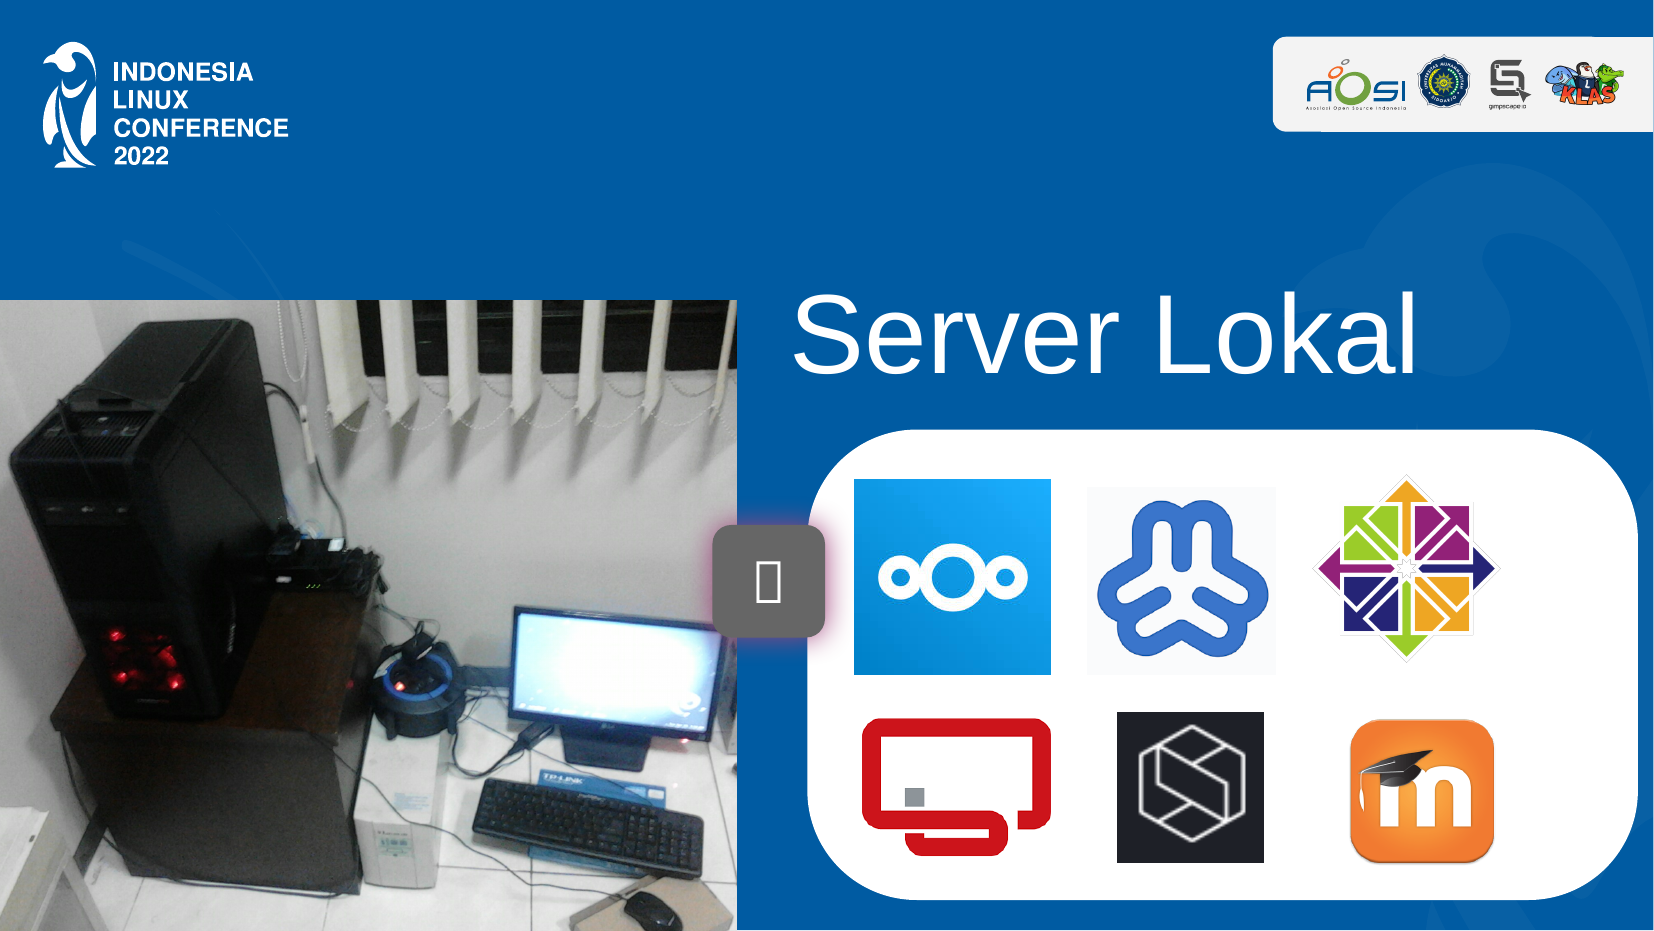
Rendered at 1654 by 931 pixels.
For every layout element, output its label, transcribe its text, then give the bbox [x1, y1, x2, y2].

picture [854, 479, 1051, 676]
picture [1343, 712, 1501, 870]
picture [1545, 62, 1624, 105]
picture [1087, 487, 1276, 676]
picture [1417, 54, 1471, 108]
picture [1312, 474, 1501, 663]
title Server Lokal [789, 146, 1540, 409]
picture [862, 693, 1051, 881]
picture [1117, 712, 1264, 863]
text_box [807, 429, 1638, 901]
picture [0, 300, 737, 931]
text_box  [712, 524, 826, 638]
